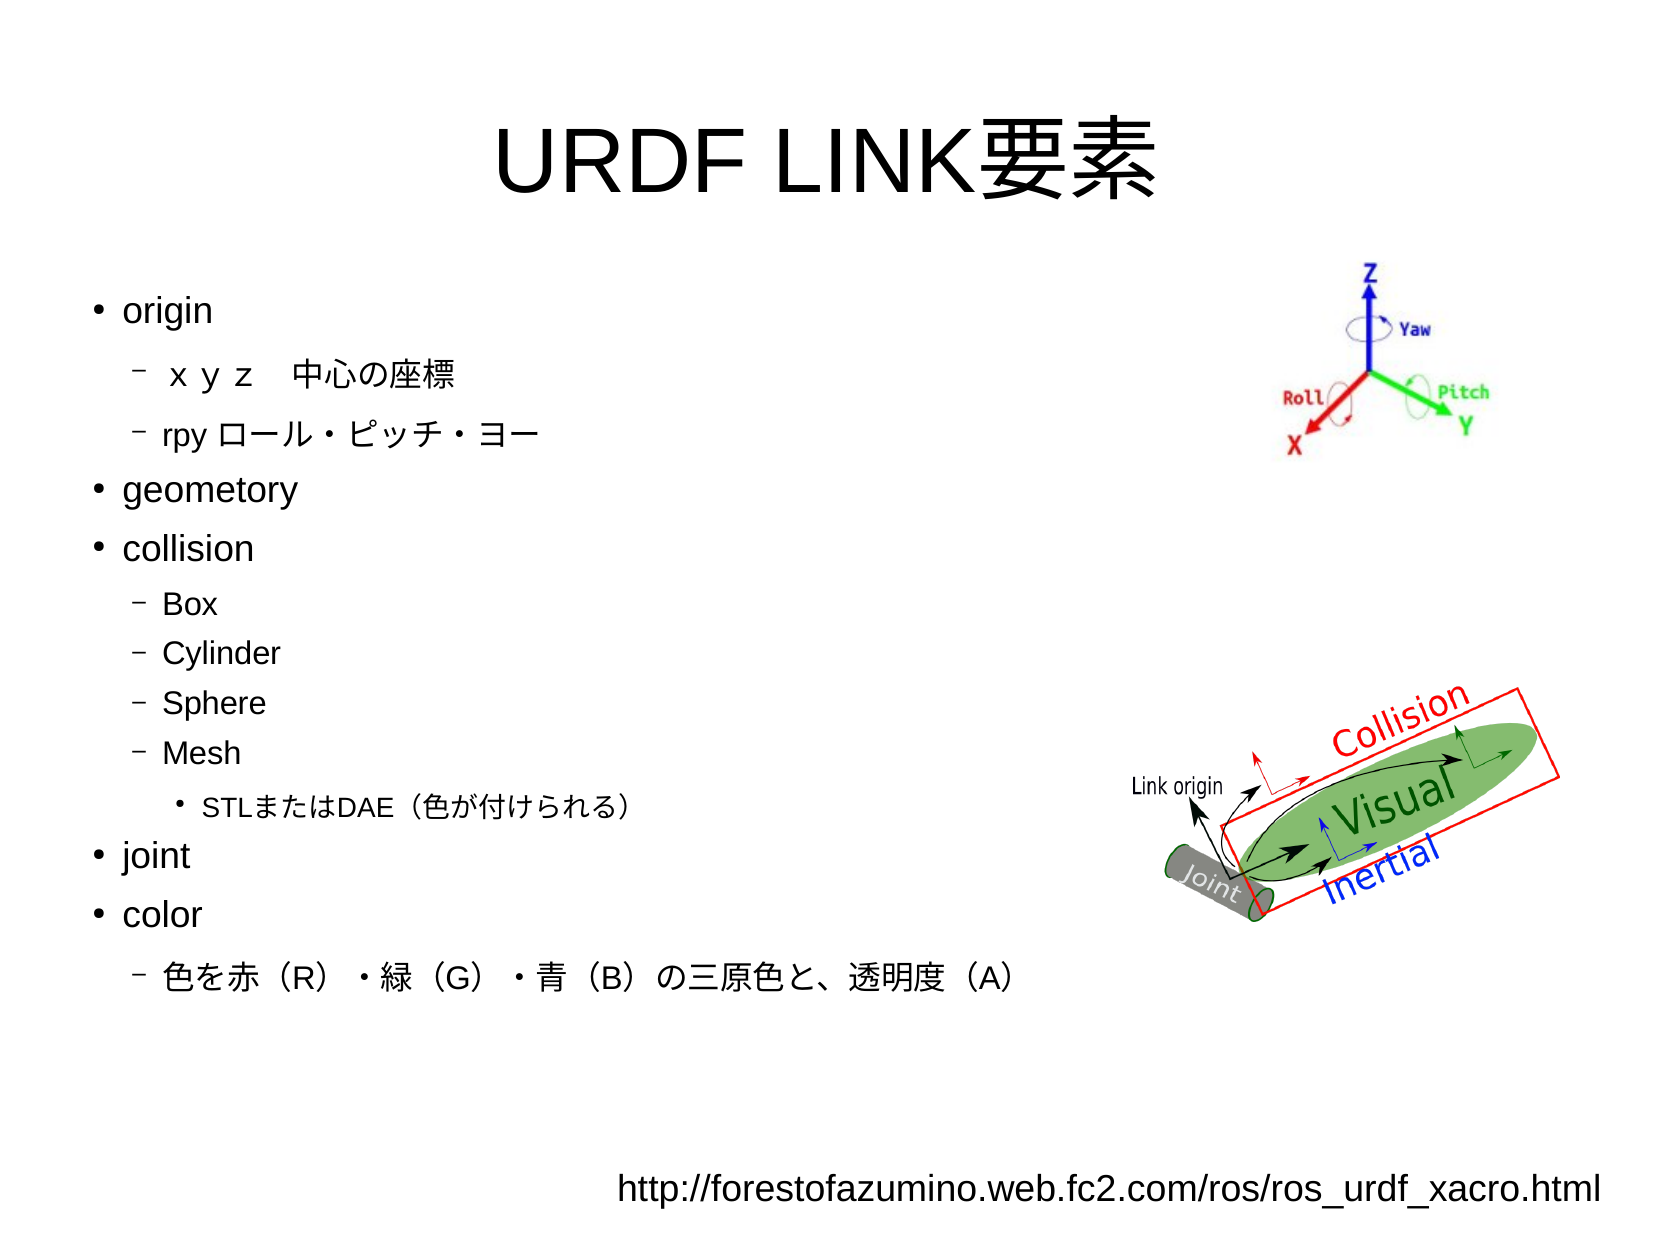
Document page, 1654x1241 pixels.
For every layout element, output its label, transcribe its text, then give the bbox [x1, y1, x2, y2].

list origin ｘｙｚ 中心の座標 rpy ロール・ピッチ・ヨー geometory collision Box Cylinder Sphere Mesh STLまたはDAE（色が付けられる） joint color 色を赤（R）・緑（G）・青（B）の三原色と、透明度（A） [82, 290, 1571, 1010]
picture [1222, 236, 1536, 480]
picture [1133, 684, 1560, 922]
title URDF LINK要素 [82, 49, 1571, 257]
text_box http://forestofazumino.web.fc2.com/ros/ros_urdf_xacro.html [602, 1159, 1617, 1217]
